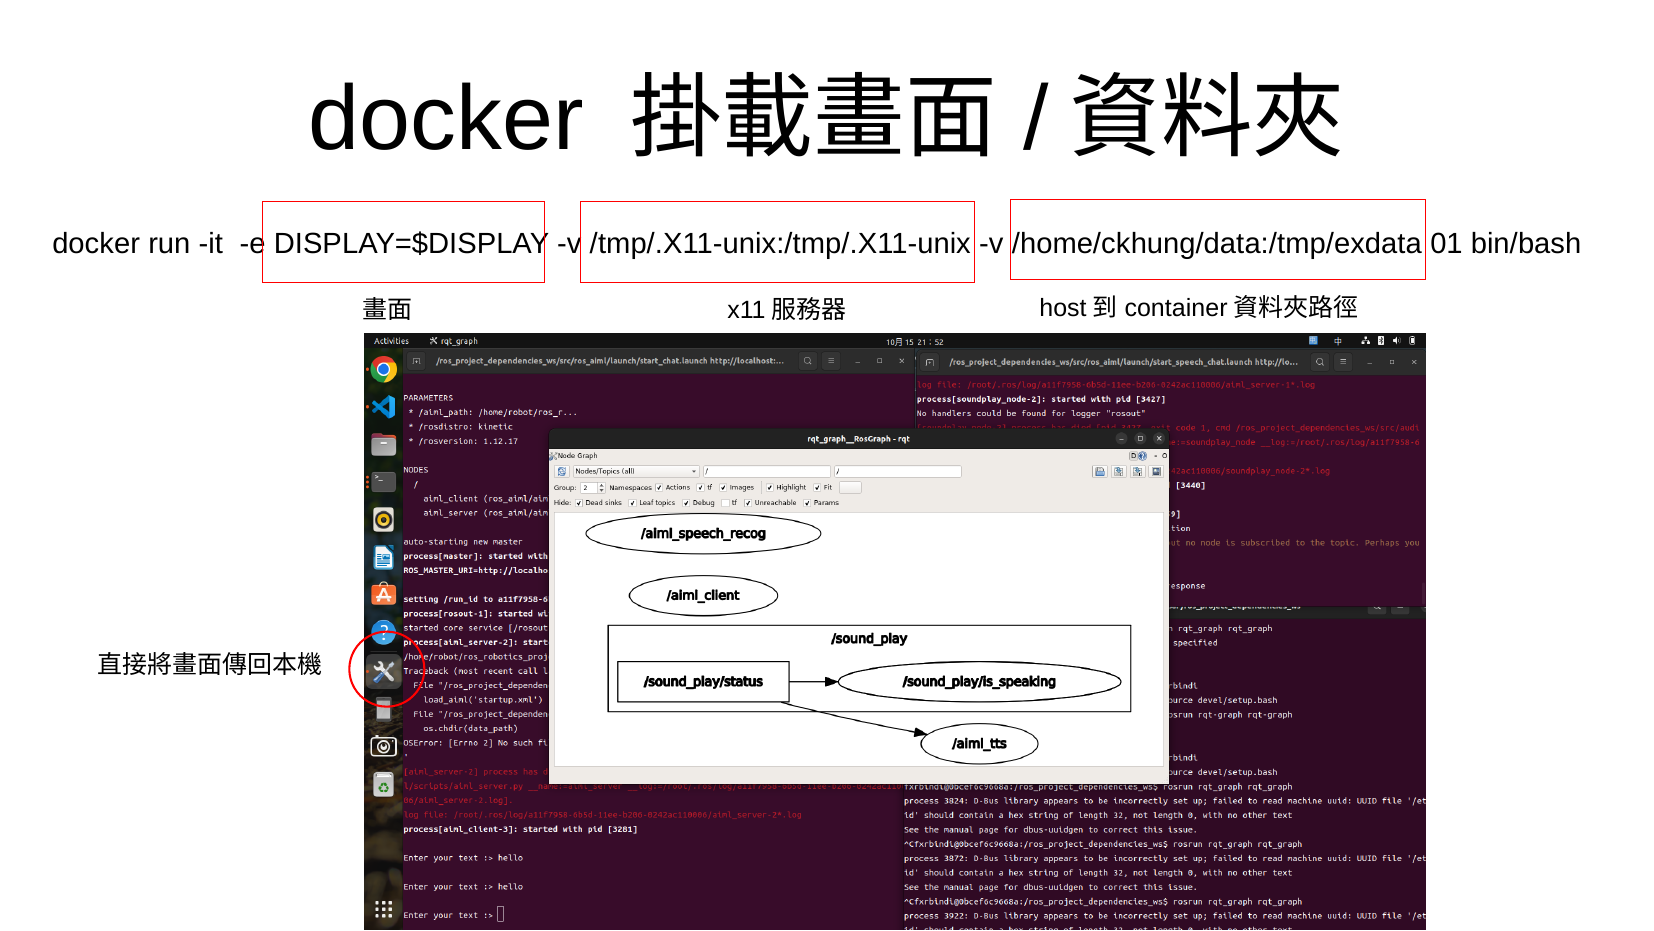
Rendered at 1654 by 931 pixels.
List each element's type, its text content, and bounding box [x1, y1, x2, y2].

text_box docker run -it -e DISPLAY=$DISPLAY -v /tmp/.X11-unix:/tmp/.X11-unix -v /home/ckhung/data:/tmp/exdata 01 bin/bash [1011, 219, 1425, 279]
text_box 畫面 [347, 282, 451, 334]
text_box docker run -it -e DISPLAY=$DISPLAY -v /tmp/.X11-unix:/tmp/.X11-unix -v /home/ckhung/data:/tmp/exdata 01 bin/bash [975, 219, 1024, 301]
text_box docker run -it -e DISPLAY=$DISPLAY -v /tmp/.X11-unix:/tmp/.X11-unix -v /home/ckhung/data:/tmp/exdata 01 bin/bash [1400, 219, 1613, 301]
text_box host到container資料夾路徑 [1024, 279, 1400, 331]
text_box docker run -it -e DISPLAY=$DISPLAY -v /tmp/.X11-unix:/tmp/.X11-unix -v /home/ckhung/data:/tmp/exdata 01 bin/bash [263, 219, 544, 282]
text_box 直接將畫面傳回本機 [82, 637, 354, 713]
picture [364, 633, 423, 705]
text_box docker run -it -e DISPLAY=$DISPLAY -v /tmp/.X11-unix:/tmp/.X11-unix -v /home/ckhung/data:/tmp/exdata 01 bin/bash [451, 219, 712, 301]
picture [364, 333, 1426, 930]
title docker 掛載畫面/資料夾 [82, 32, 1571, 188]
text_box docker run -it -e DISPLAY=$DISPLAY -v /tmp/.X11-unix:/tmp/.X11-unix -v /home/ckhung/data:/tmp/exdata 01 bin/bash [37, 219, 347, 301]
text_box x11服務器 [712, 282, 976, 333]
text_box docker run -it -e DISPLAY=$DISPLAY -v /tmp/.X11-unix:/tmp/.X11-unix -v /home/ckhung/data:/tmp/exdata 01 bin/bash [581, 219, 974, 282]
